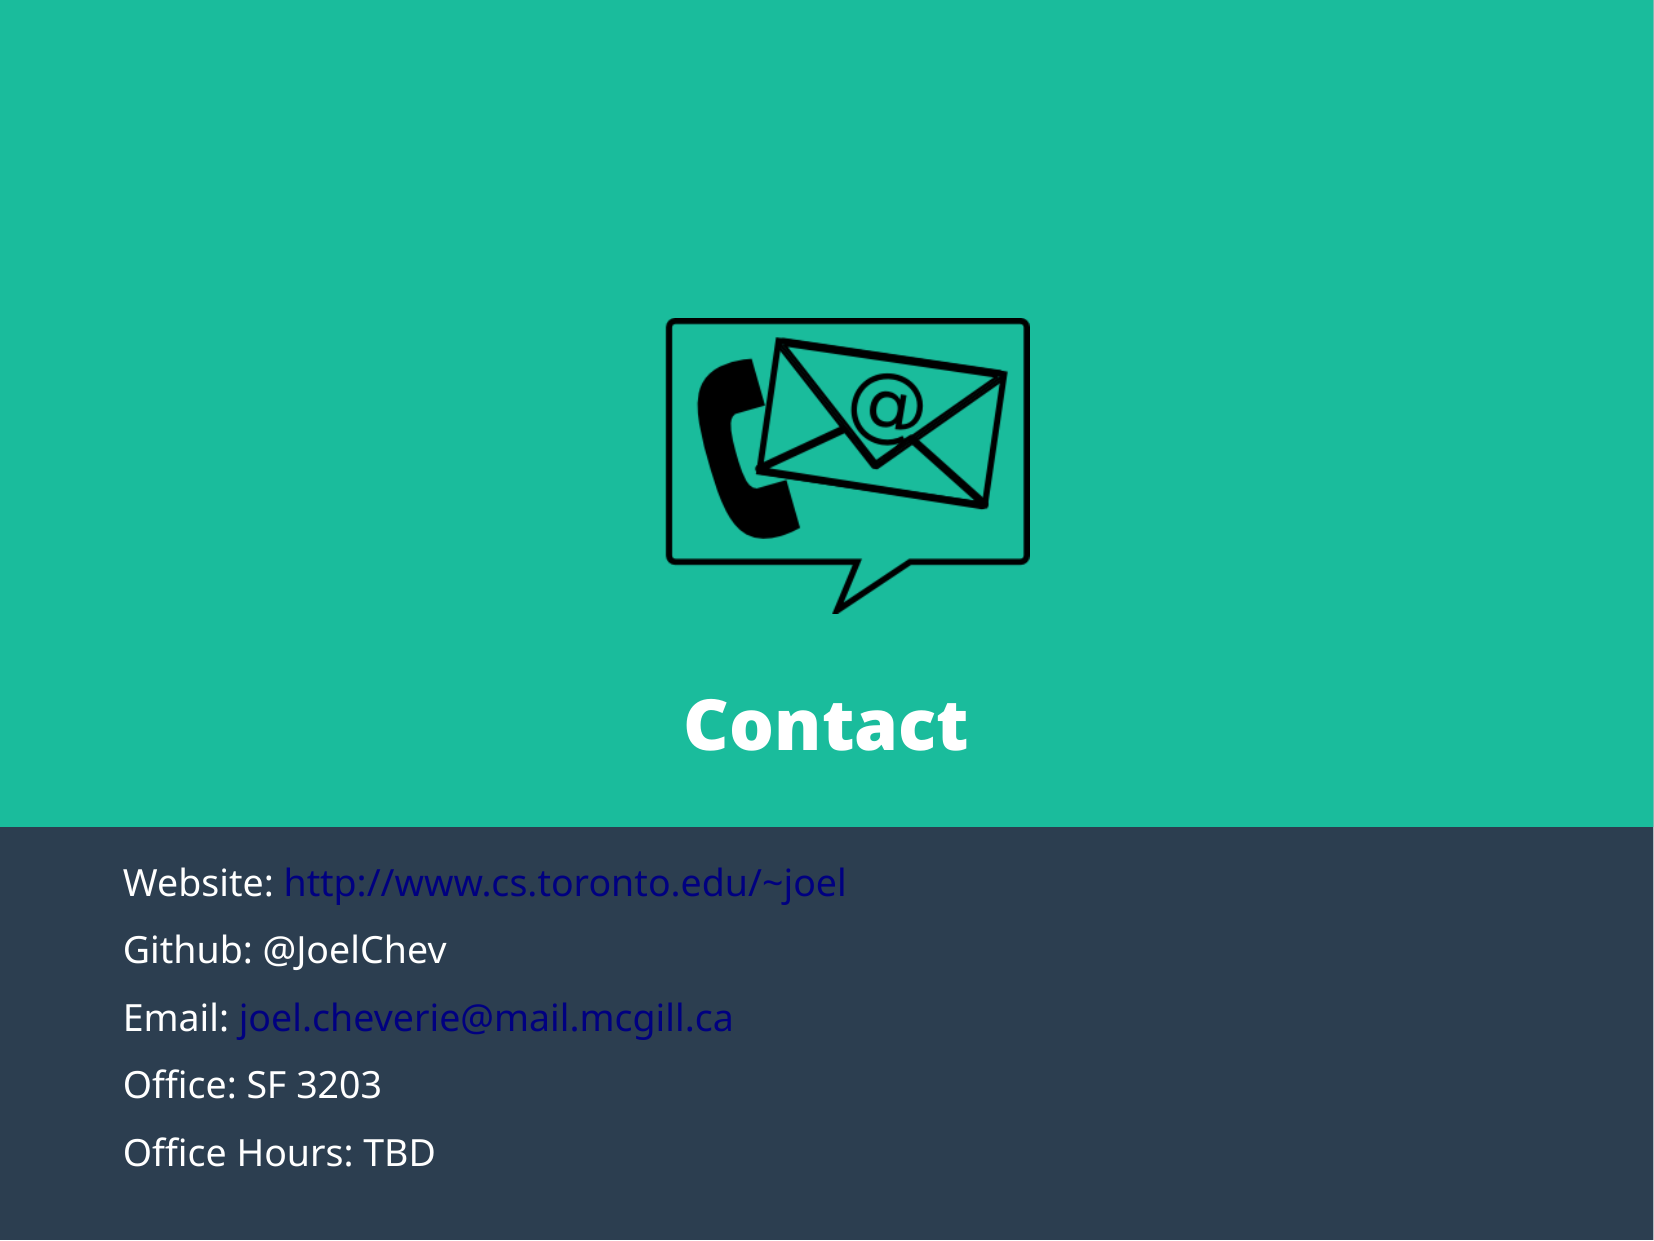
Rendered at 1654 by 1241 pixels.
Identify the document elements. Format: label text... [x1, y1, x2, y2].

title Contact [59, 620, 1595, 778]
list Website: http://www.cs.toronto.edu/~joel Github: @JoelChev Email: joel.cheverie@mail.mcgill.ca Office: SF 3203 Office Hours: TBD [59, 856, 1595, 1182]
picture [369, 318, 1030, 614]
